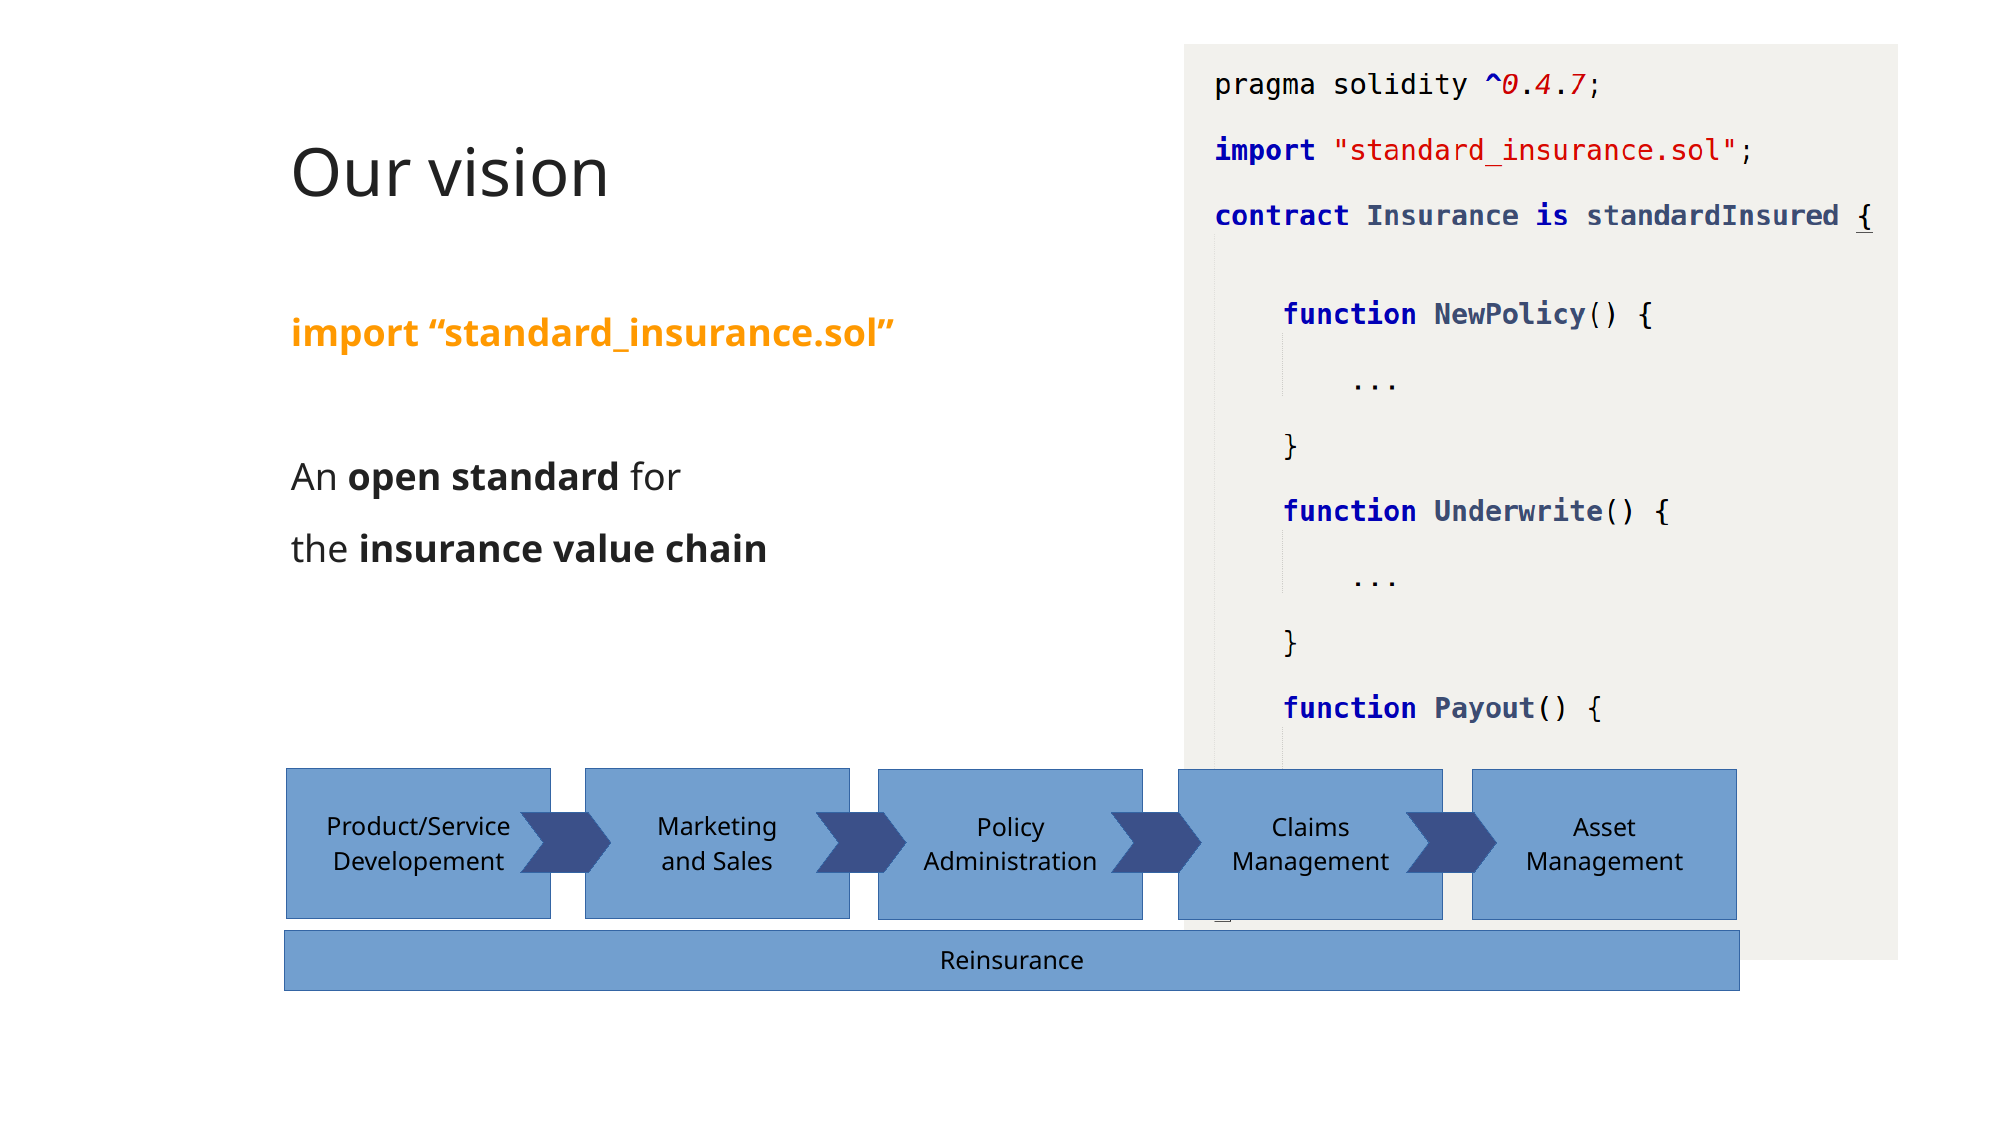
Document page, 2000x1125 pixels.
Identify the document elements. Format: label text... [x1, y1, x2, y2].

text_box [816, 812, 907, 873]
text_box Asset Management [1472, 769, 1737, 920]
text_box Product/Service Developement [286, 768, 551, 919]
text_box Marketing and Sales [585, 768, 850, 919]
picture [1184, 44, 1898, 961]
text_box [1406, 812, 1497, 873]
text_box Claims Management [1178, 769, 1443, 920]
text_box [1111, 812, 1202, 873]
text_box [520, 812, 611, 873]
text_box Policy Administration [878, 769, 1143, 920]
text_box Reinsurance [284, 930, 1740, 991]
text_box Our vision import “standard_insurance.sol” An open standard for the insurance value chain [275, 122, 1761, 875]
